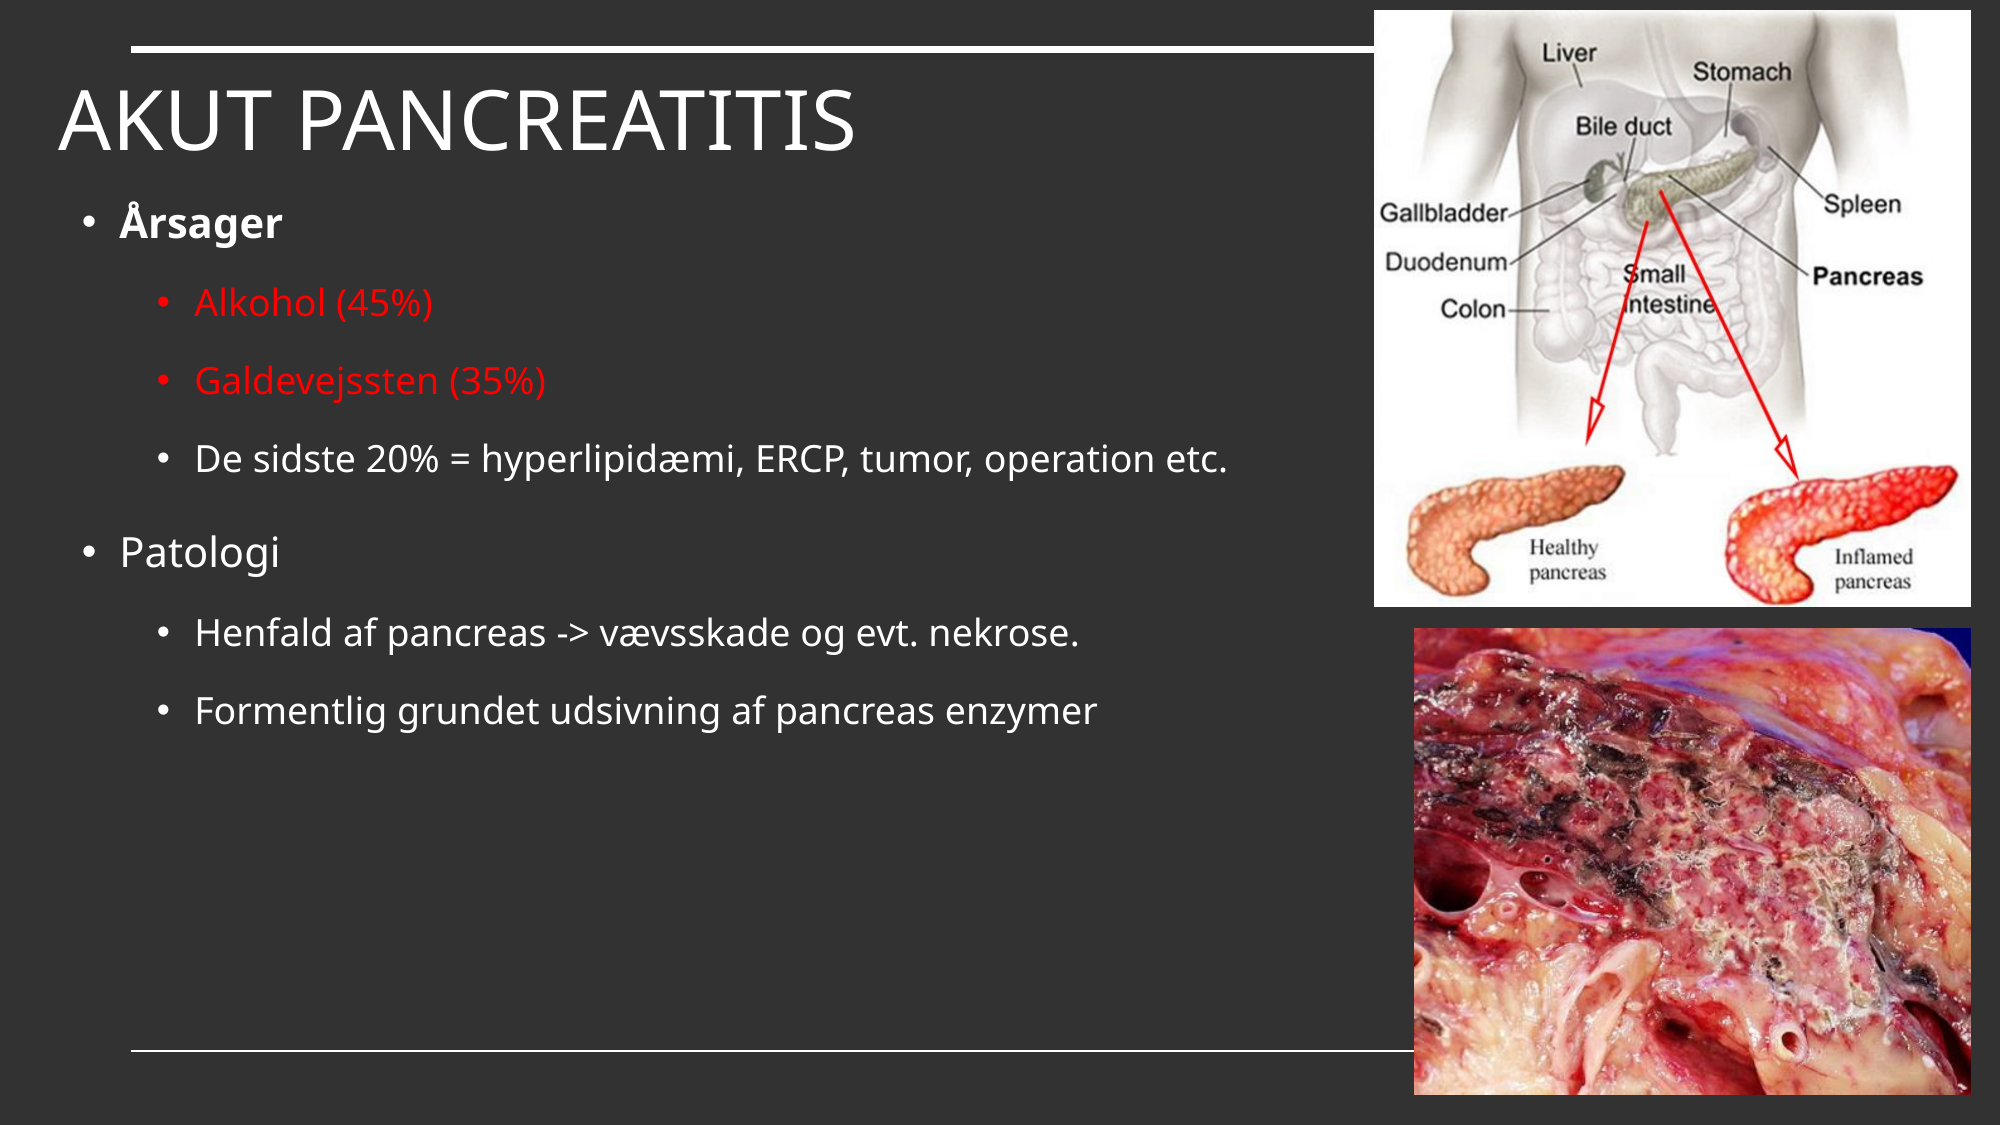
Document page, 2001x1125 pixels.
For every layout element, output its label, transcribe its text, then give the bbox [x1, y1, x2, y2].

picture [1374, 10, 1971, 607]
picture [1414, 628, 1971, 1095]
list Årsager Alkohol (45%) Galdevejssten (35%) De sidste 20% = hyperlipidæmi, ERCP, tumor, operation etc. Patologi Henfald af pancreas -> vævsskade og evt. nekrose. Formentlig grundet udsivning af pancreas enzymer [66, 163, 1364, 1035]
title Akut pancreatitis [43, 59, 1374, 187]
